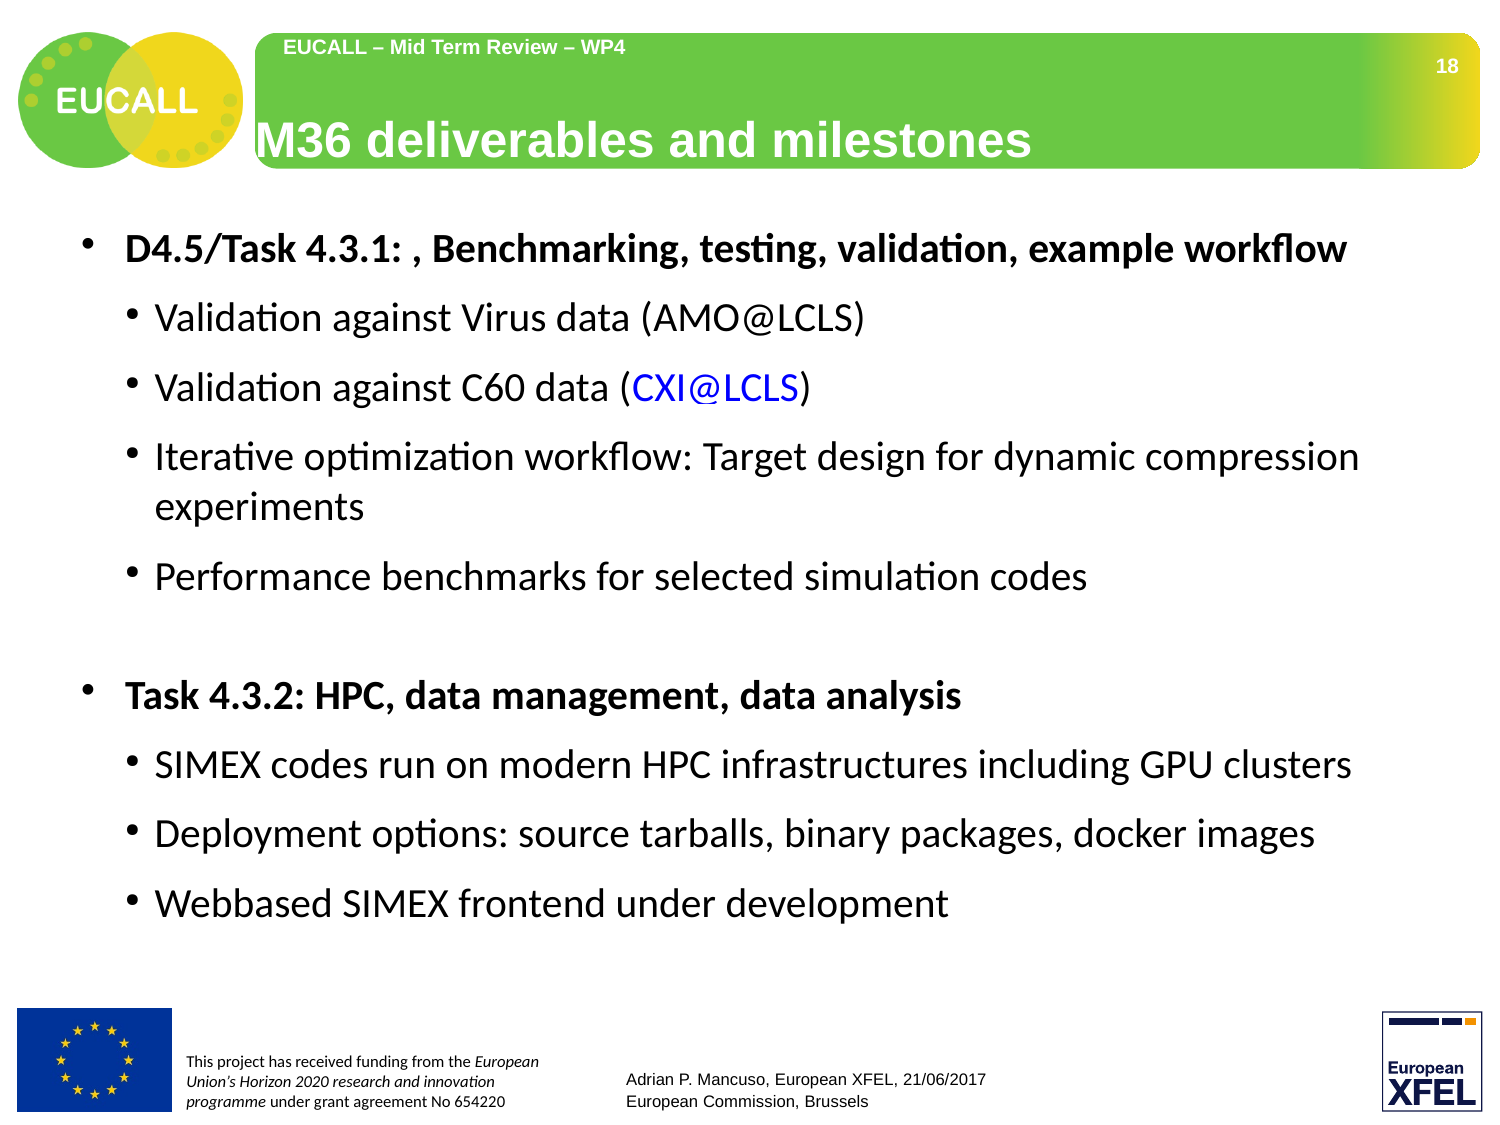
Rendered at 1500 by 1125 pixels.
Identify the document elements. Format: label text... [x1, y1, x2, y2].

text_box M36 deliverables and milestones [254, 53, 1470, 168]
picture [17, 1008, 172, 1112]
text_box D4.5/Task 4.3.1: , Benchmarking, testing, validation, example workflow Validation against Virus data (AMO@LCLS) Validation against C60 data (CXI@LCLS) Iterative optimization workflow: Target design for dynamic compression experiments Performance benchmarks for selected simulation codes Task 4.3.2: HPC, data management, data analysis SIMEX codes run on modern HPC infrastructures including GPU clusters Deployment options: source tarballs, binary packages, docker images Webbased SIMEX frontend under development [66, 221, 1375, 1031]
picture [18, 32, 243, 168]
